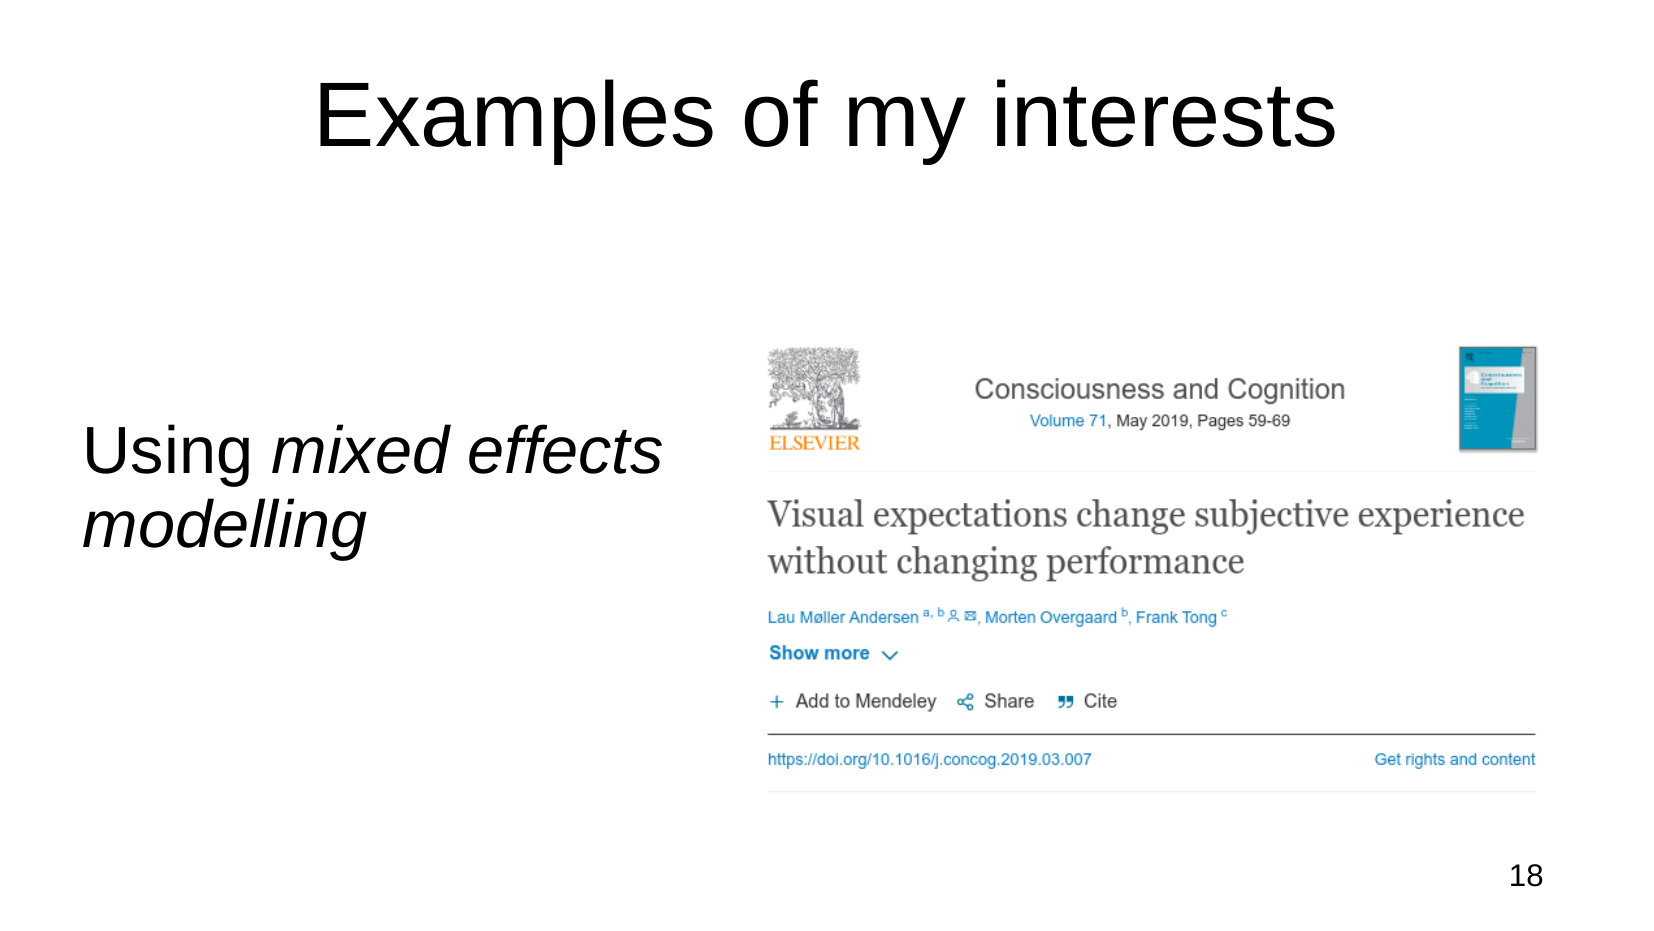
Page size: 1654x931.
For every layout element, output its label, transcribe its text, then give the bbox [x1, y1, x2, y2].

text_box [1440, 271, 1607, 426]
picture [743, 330, 1557, 799]
list Using mixed effects modelling [82, 217, 809, 758]
text_box <nummer> [1494, 850, 1654, 921]
title Examples of my interests [82, 37, 1571, 193]
